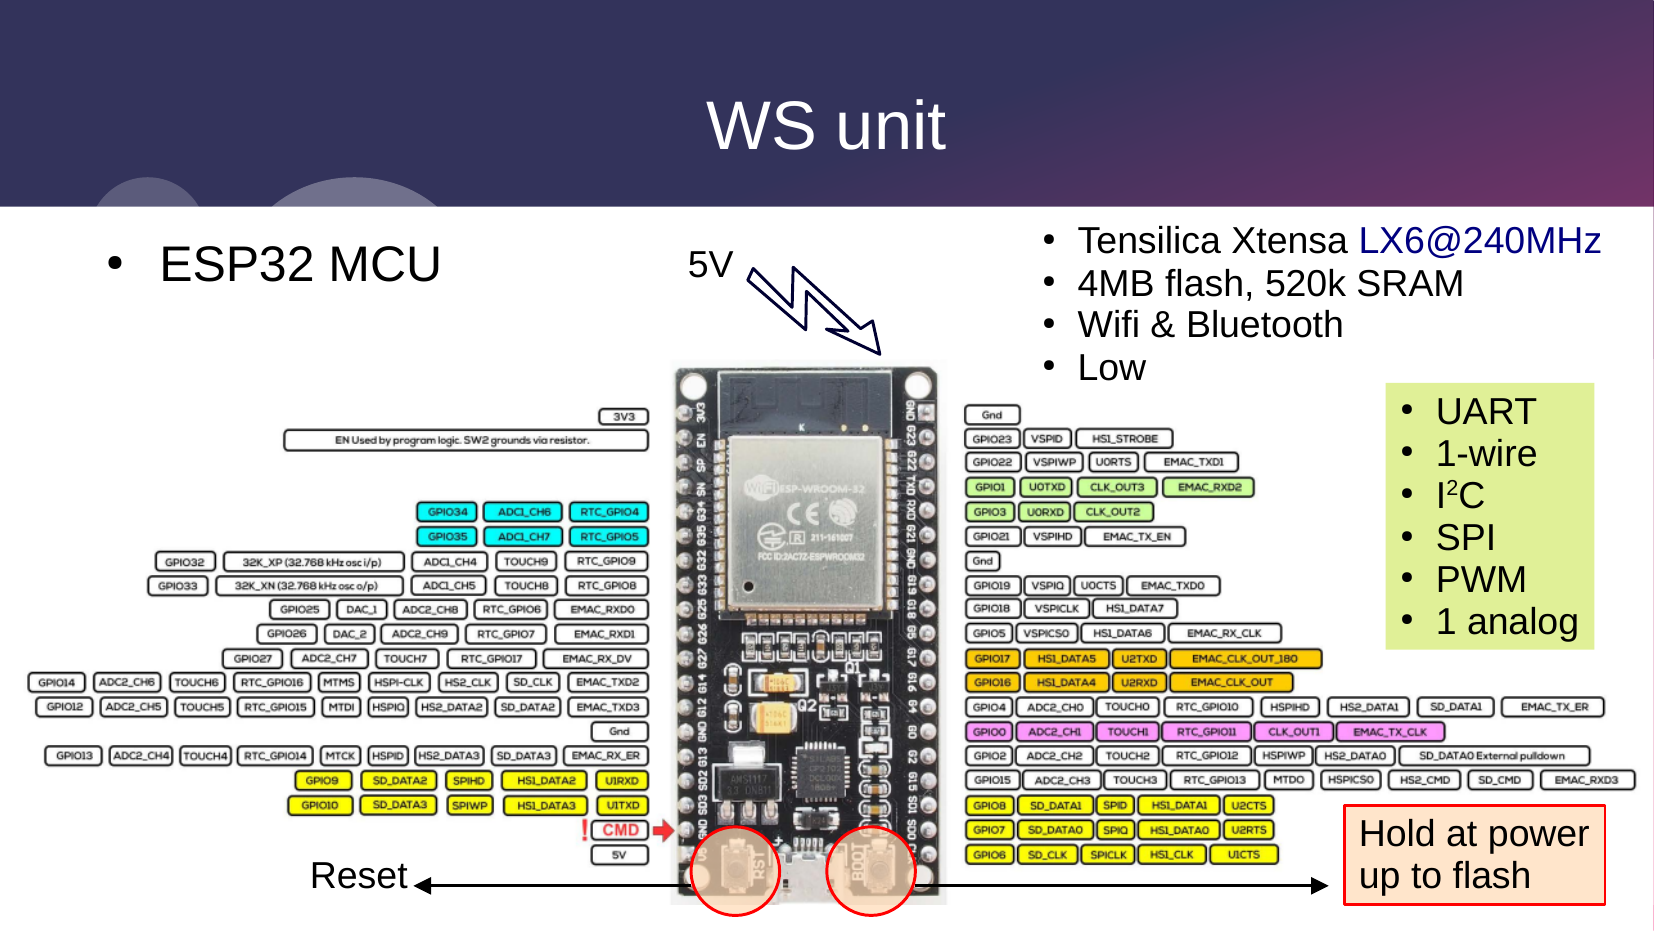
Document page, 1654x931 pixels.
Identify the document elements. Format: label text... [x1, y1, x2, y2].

list ESP32 MCU [88, 236, 1027, 359]
text_box [691, 826, 780, 916]
picture [3, 359, 1654, 905]
text_box 5V [673, 236, 749, 294]
title WS unit [88, 44, 1565, 207]
text_box Reset [295, 847, 423, 905]
text_box UART 1-wire I2C SPI PWM 1 analog [1385, 382, 1595, 650]
text_box [826, 826, 916, 916]
text_box [749, 267, 880, 355]
text_box Hold at power up to flash [1344, 805, 1606, 905]
text_box Tensilica Xtensa LX6@240MHz 4MB flash, 520k SRAM Wifi & Bluetooth Low [1027, 212, 1619, 396]
